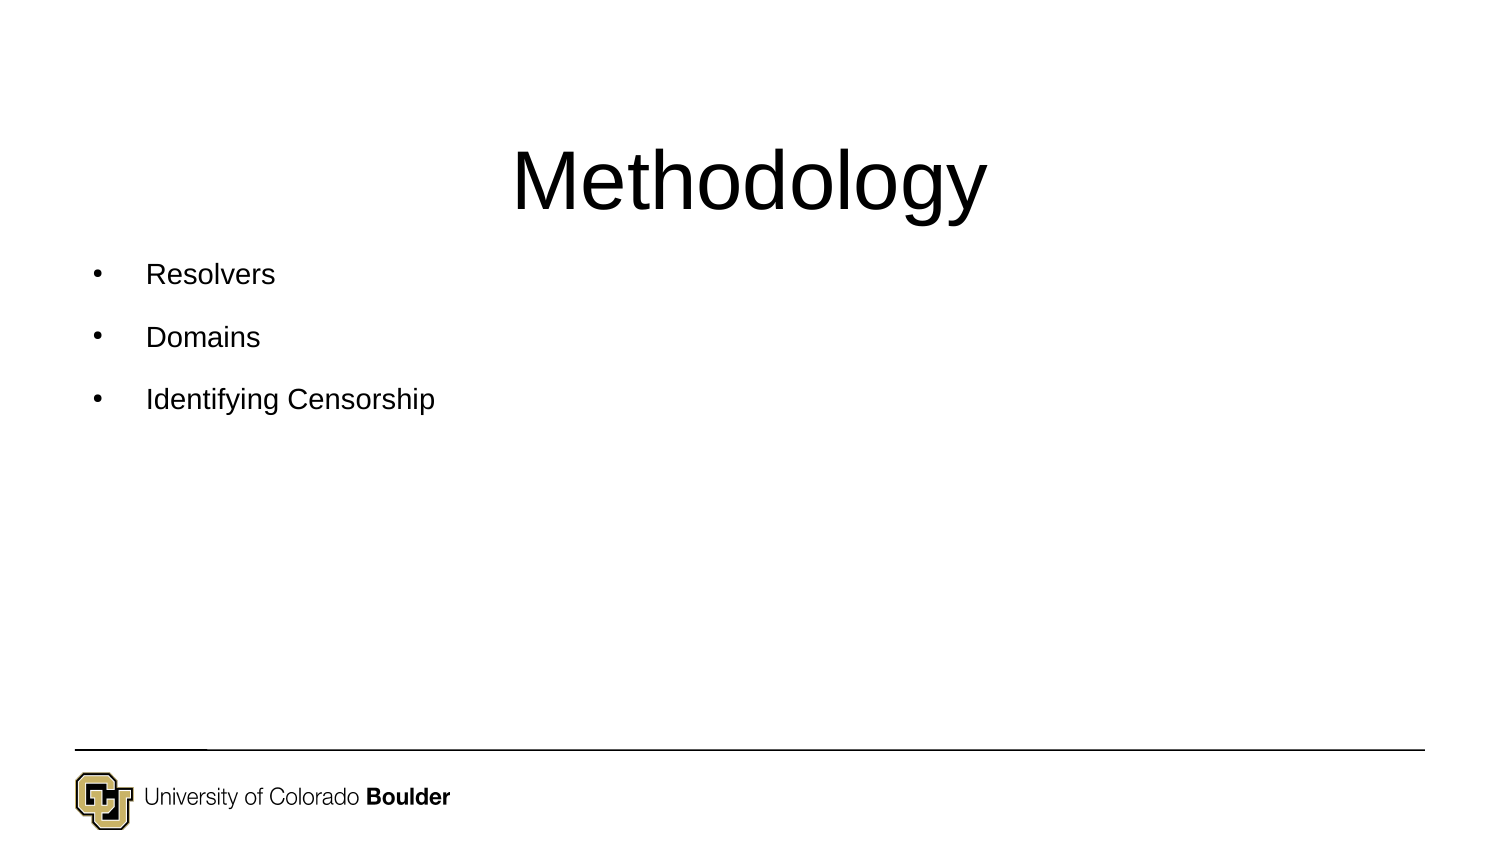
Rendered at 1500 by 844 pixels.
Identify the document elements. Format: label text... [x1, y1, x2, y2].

title Methodology [51, 122, 1449, 241]
picture [75, 772, 450, 830]
list Resolvers Domains Identifying Censorship [75, 258, 1426, 676]
